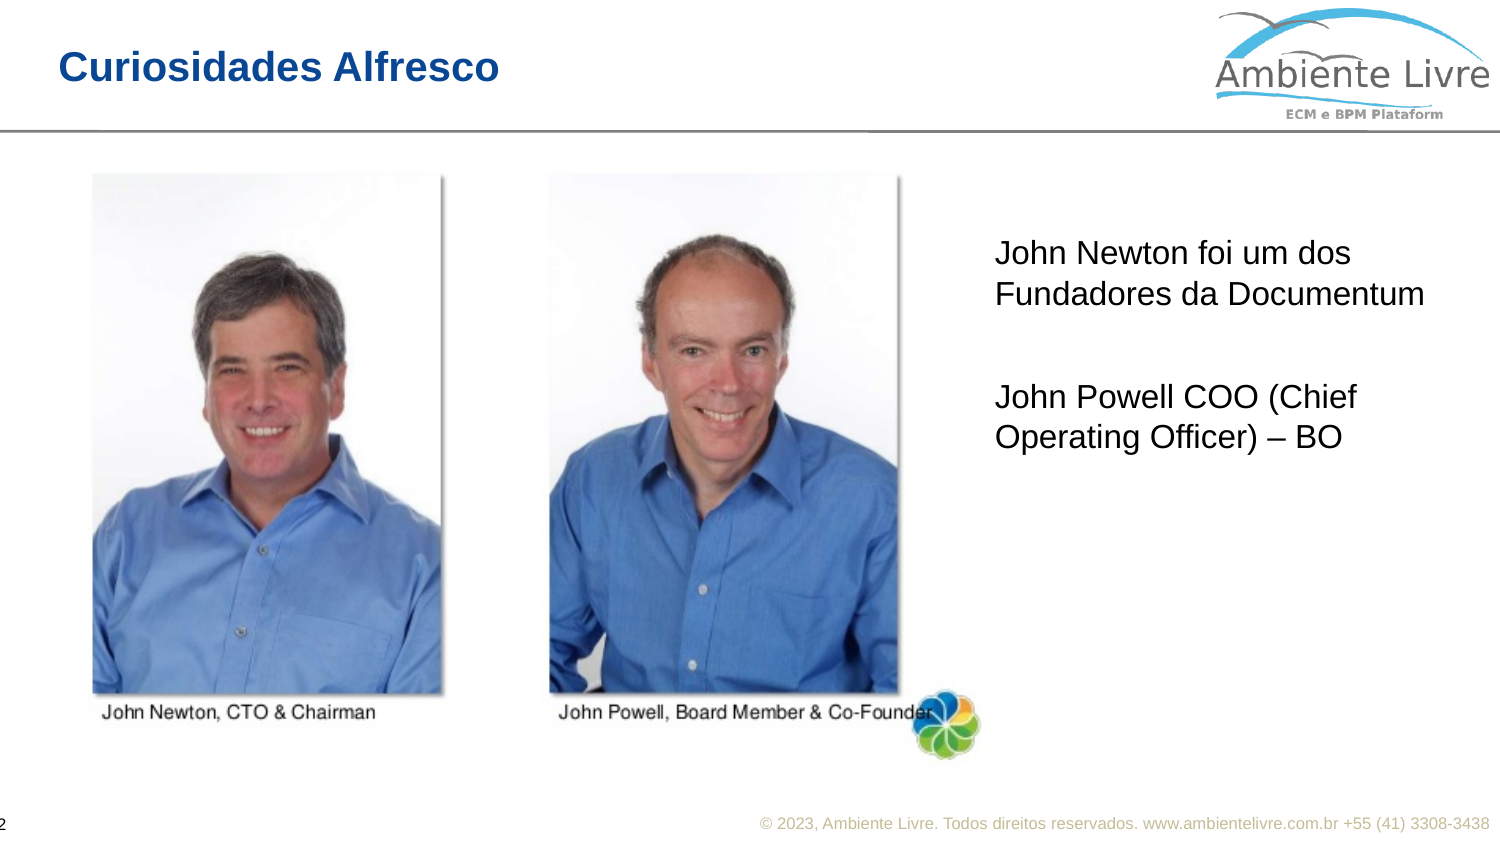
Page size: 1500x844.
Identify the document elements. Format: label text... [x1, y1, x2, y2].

text_box John Newton foi um dos Fundadores da Documentum John Powell COO (Chief Operating Officer) – BO [933, 224, 1489, 463]
title Curiosidades Alfresco [43, 8, 1127, 129]
picture [1215, 8, 1489, 119]
picture [11, 165, 1016, 790]
